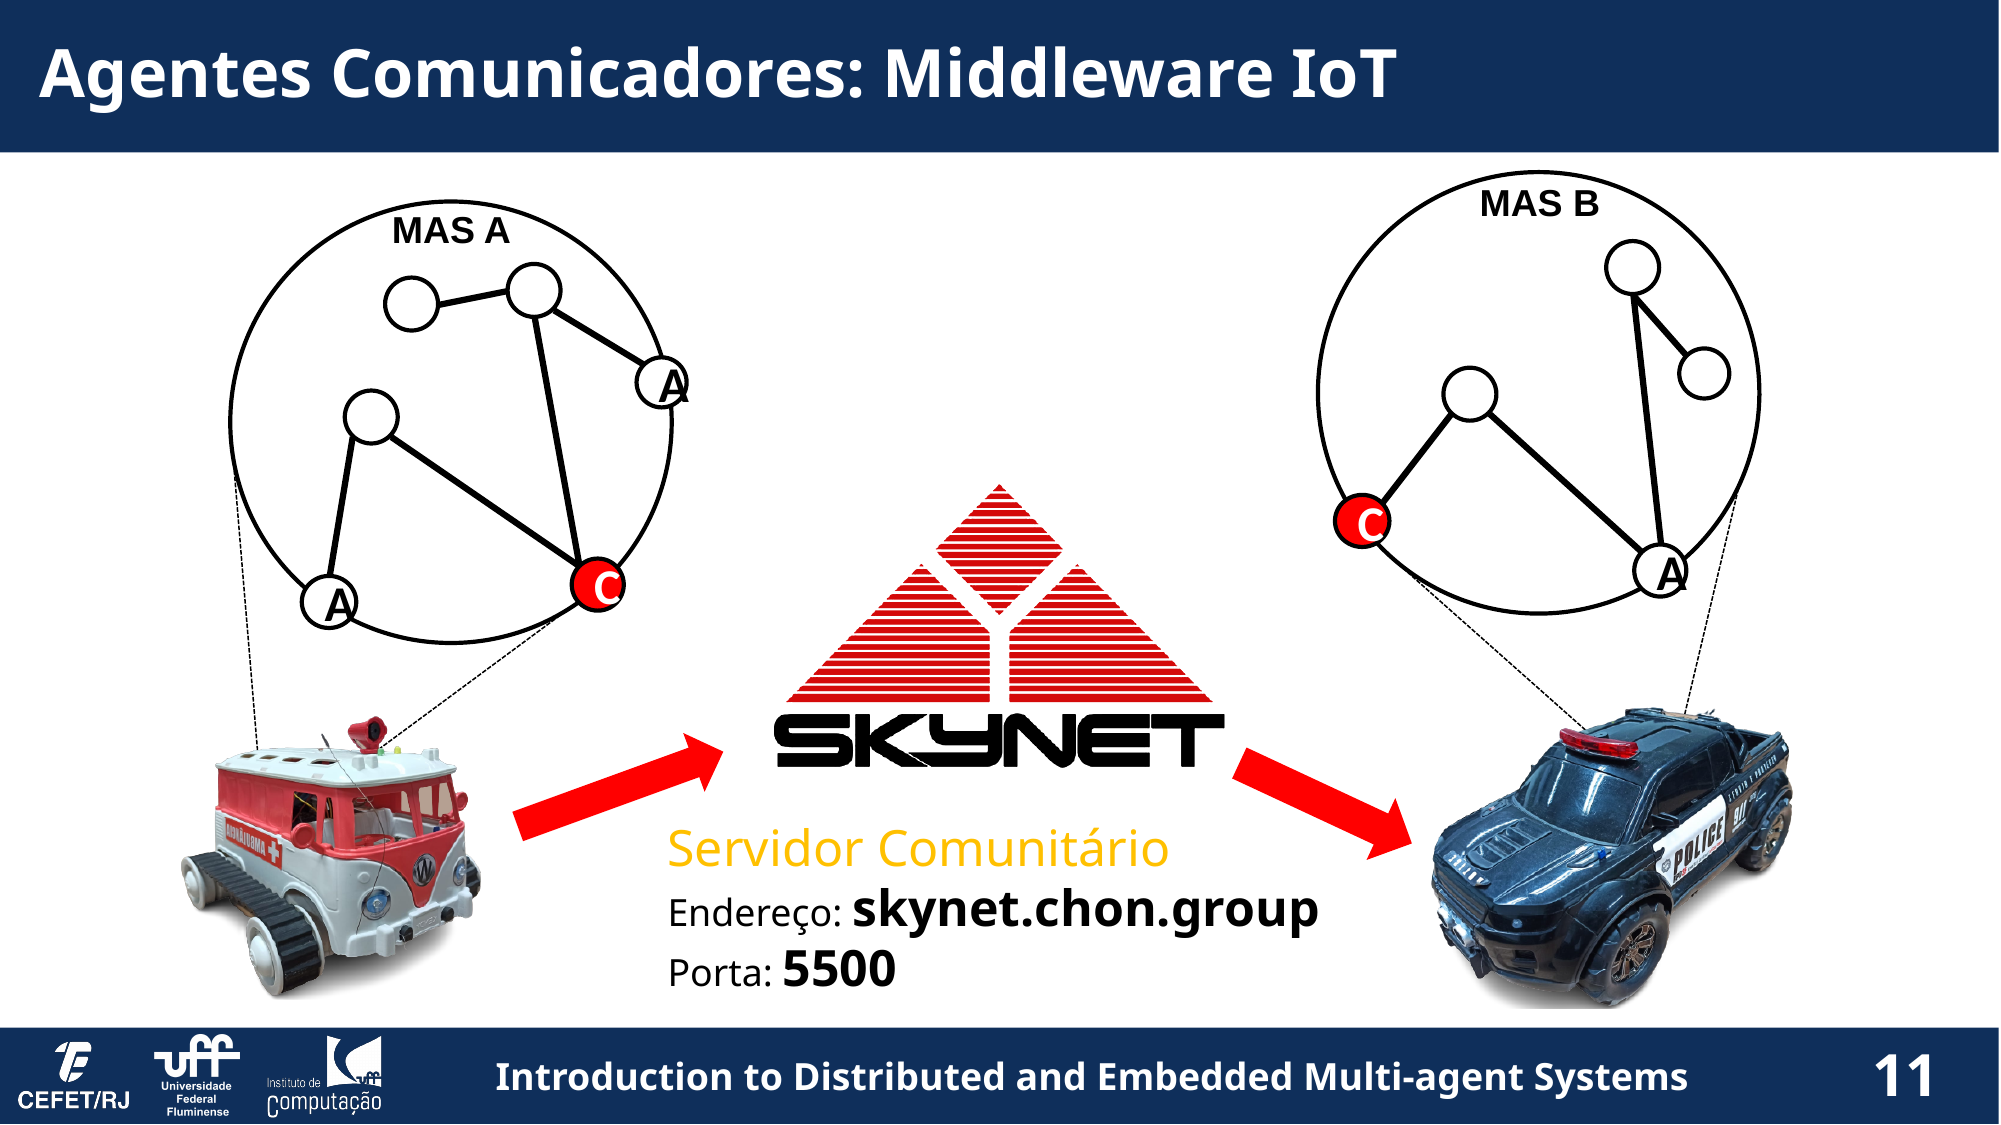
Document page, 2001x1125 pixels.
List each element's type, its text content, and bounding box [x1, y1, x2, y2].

text_box [512, 732, 724, 842]
text_box A [1667, 565, 1676, 578]
picture [761, 464, 1236, 775]
picture [18, 1021, 129, 1125]
text_box Agentes Comunicadores: Middleware IoT [25, 23, 1999, 119]
text_box A [301, 576, 357, 628]
text_box [230, 214, 672, 643]
text_box A [669, 377, 678, 390]
text_box [1390, 798, 1400, 809]
picture [1425, 704, 1798, 1009]
text_box Servidor Comunitário Endereço: skynet.chon.group Porta: 5500 [652, 809, 1565, 1004]
picture [176, 714, 486, 1000]
text_box A [335, 596, 344, 609]
text_box [1232, 747, 1379, 809]
picture [153, 1033, 241, 1121]
text_box C [1334, 494, 1390, 547]
text_box MAS A [377, 198, 527, 259]
text_box A [1634, 544, 1687, 597]
picture [265, 1033, 383, 1118]
text_box C [571, 558, 624, 611]
text_box A [636, 357, 687, 408]
text_box [1317, 185, 1760, 614]
text_box MAS B [1464, 172, 1616, 232]
